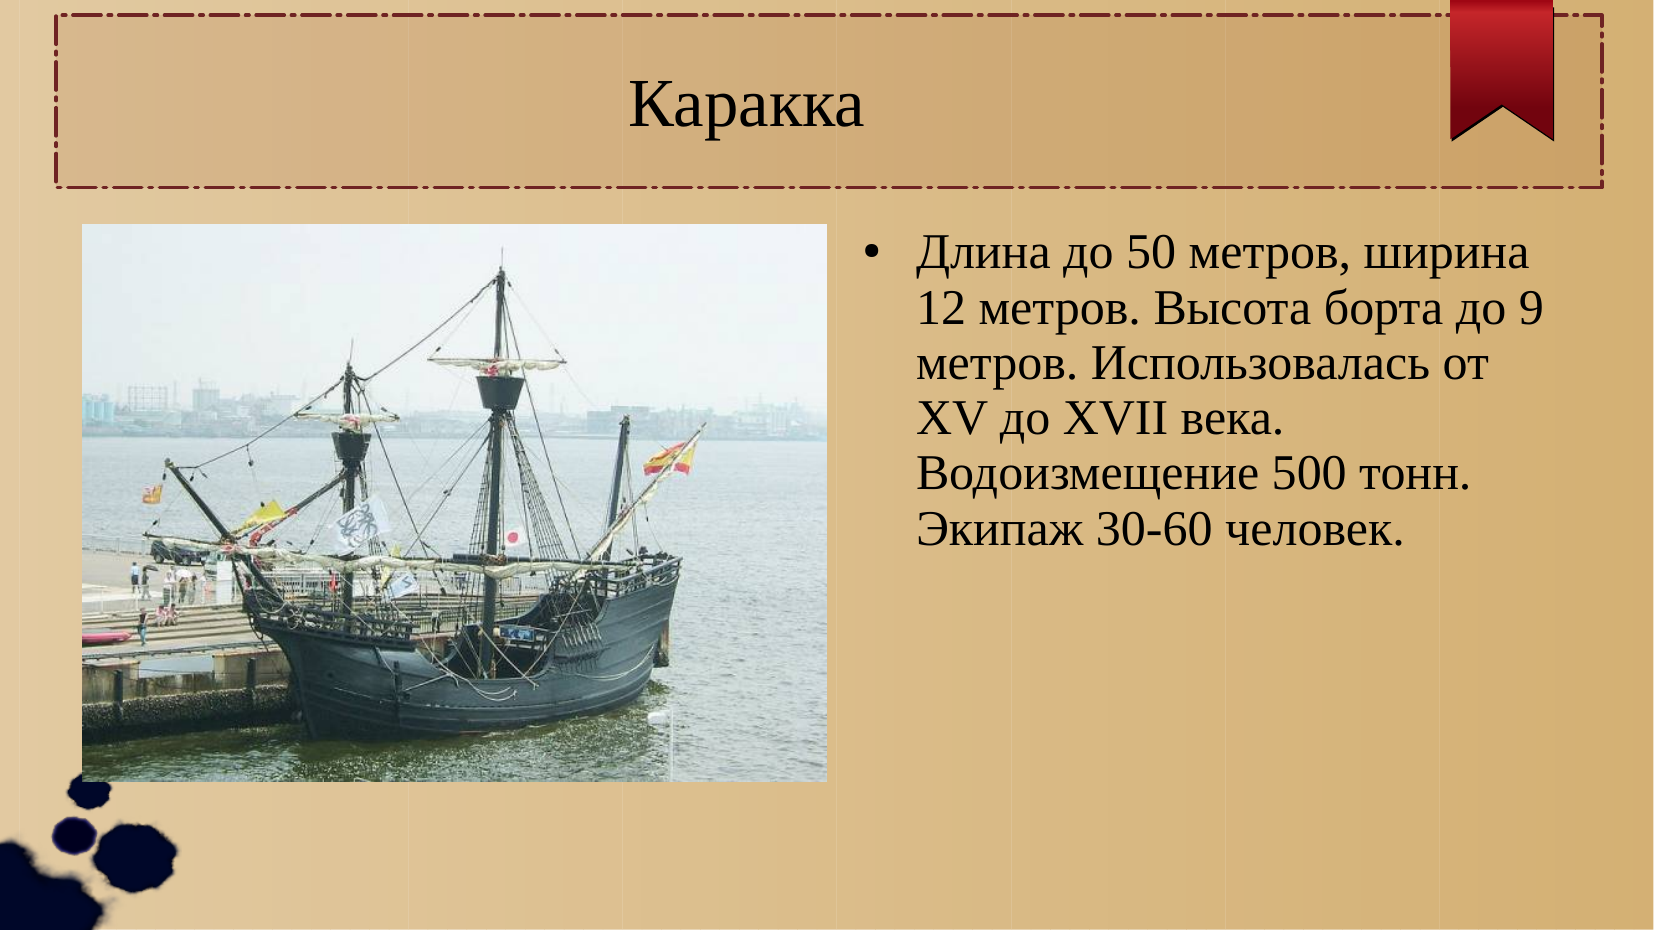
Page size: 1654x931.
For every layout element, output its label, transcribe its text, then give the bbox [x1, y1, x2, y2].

list Длина до 50 метров, ширина 12 метров. Высота борта до 9 метров. Использовалась от XV до XVII века. Водоизмещение 500 тонн. Экипаж 30-60 человек. [845, 224, 1572, 764]
picture [82, 224, 827, 782]
title Каракка [82, 35, 1412, 172]
